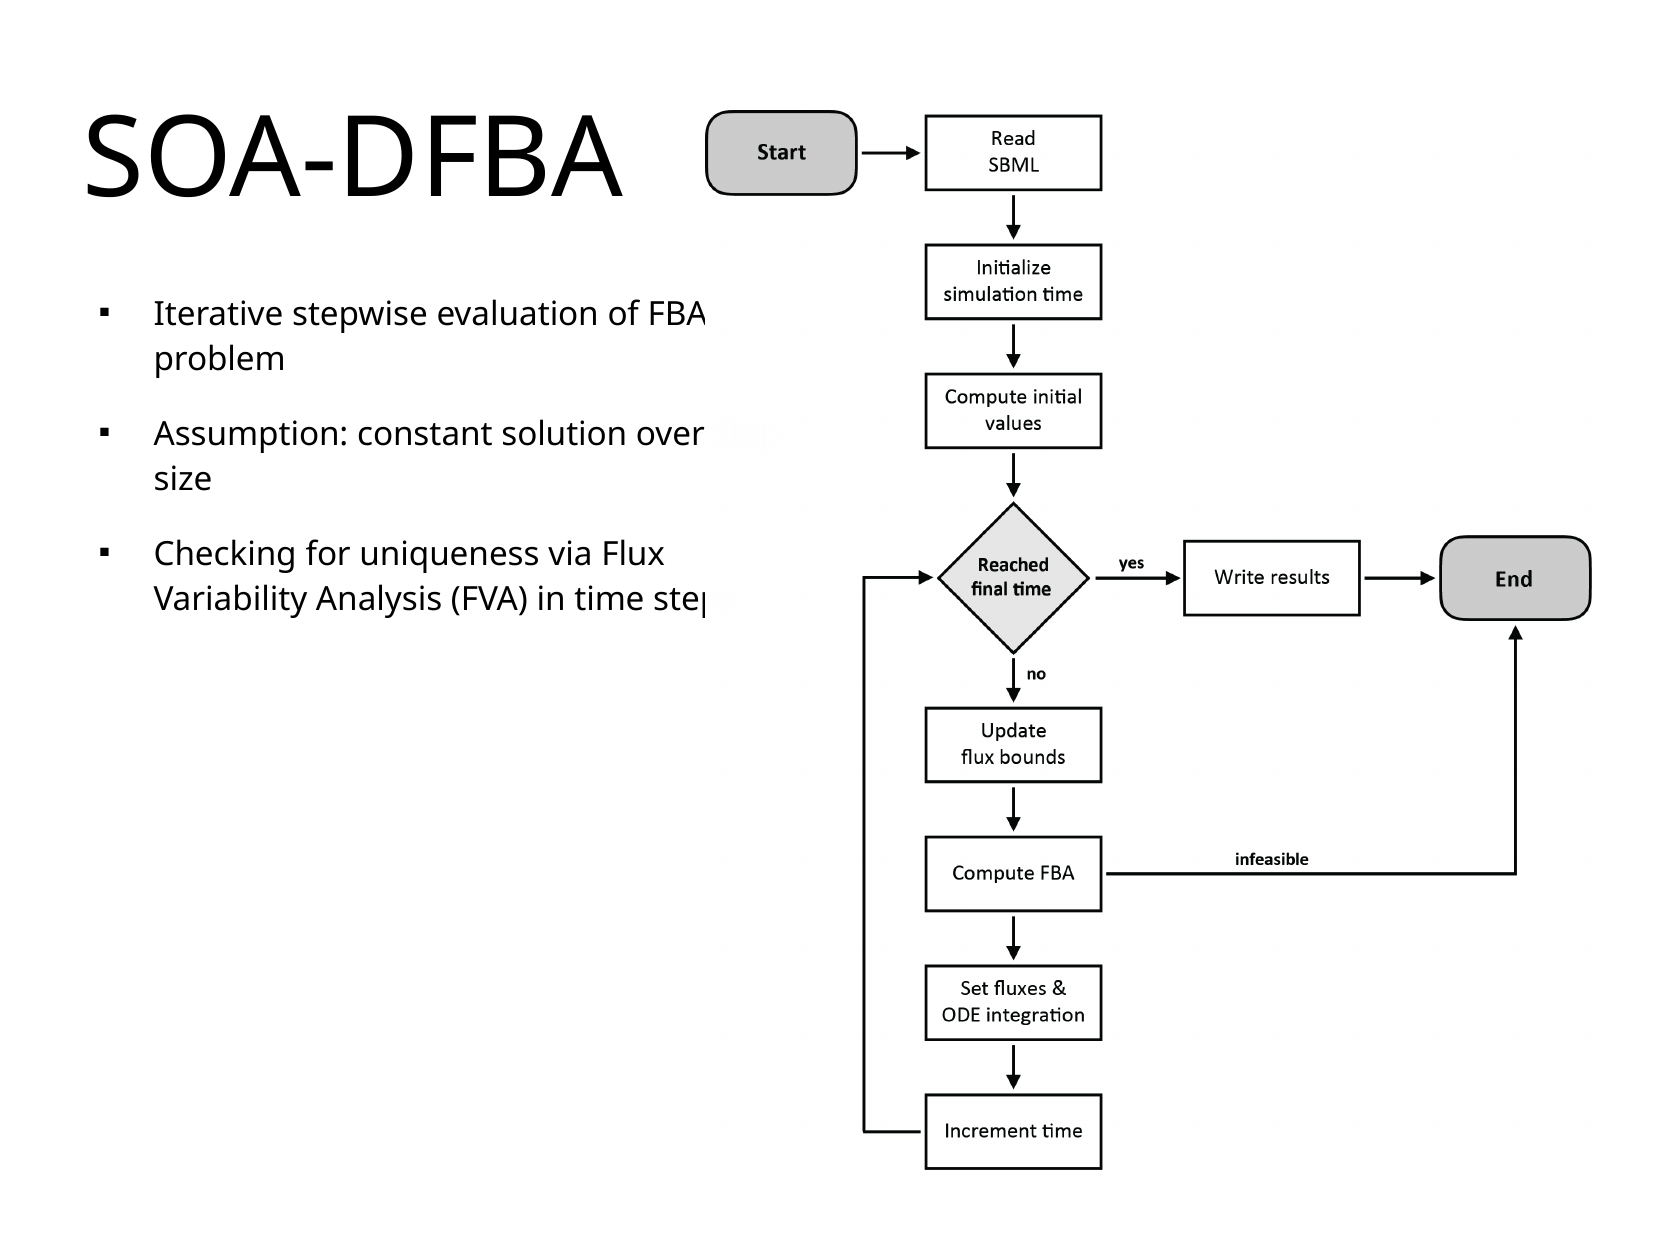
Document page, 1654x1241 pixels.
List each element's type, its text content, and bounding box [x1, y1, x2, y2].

title SOA-DFBA [82, 49, 1571, 257]
picture [705, 110, 1592, 1171]
list Iterative stepwise evaluation of FBA problem Assumption: constant solution over step size Checking for uniqueness via Flux Variability Analysis (FVA) in time steps [82, 290, 705, 1010]
